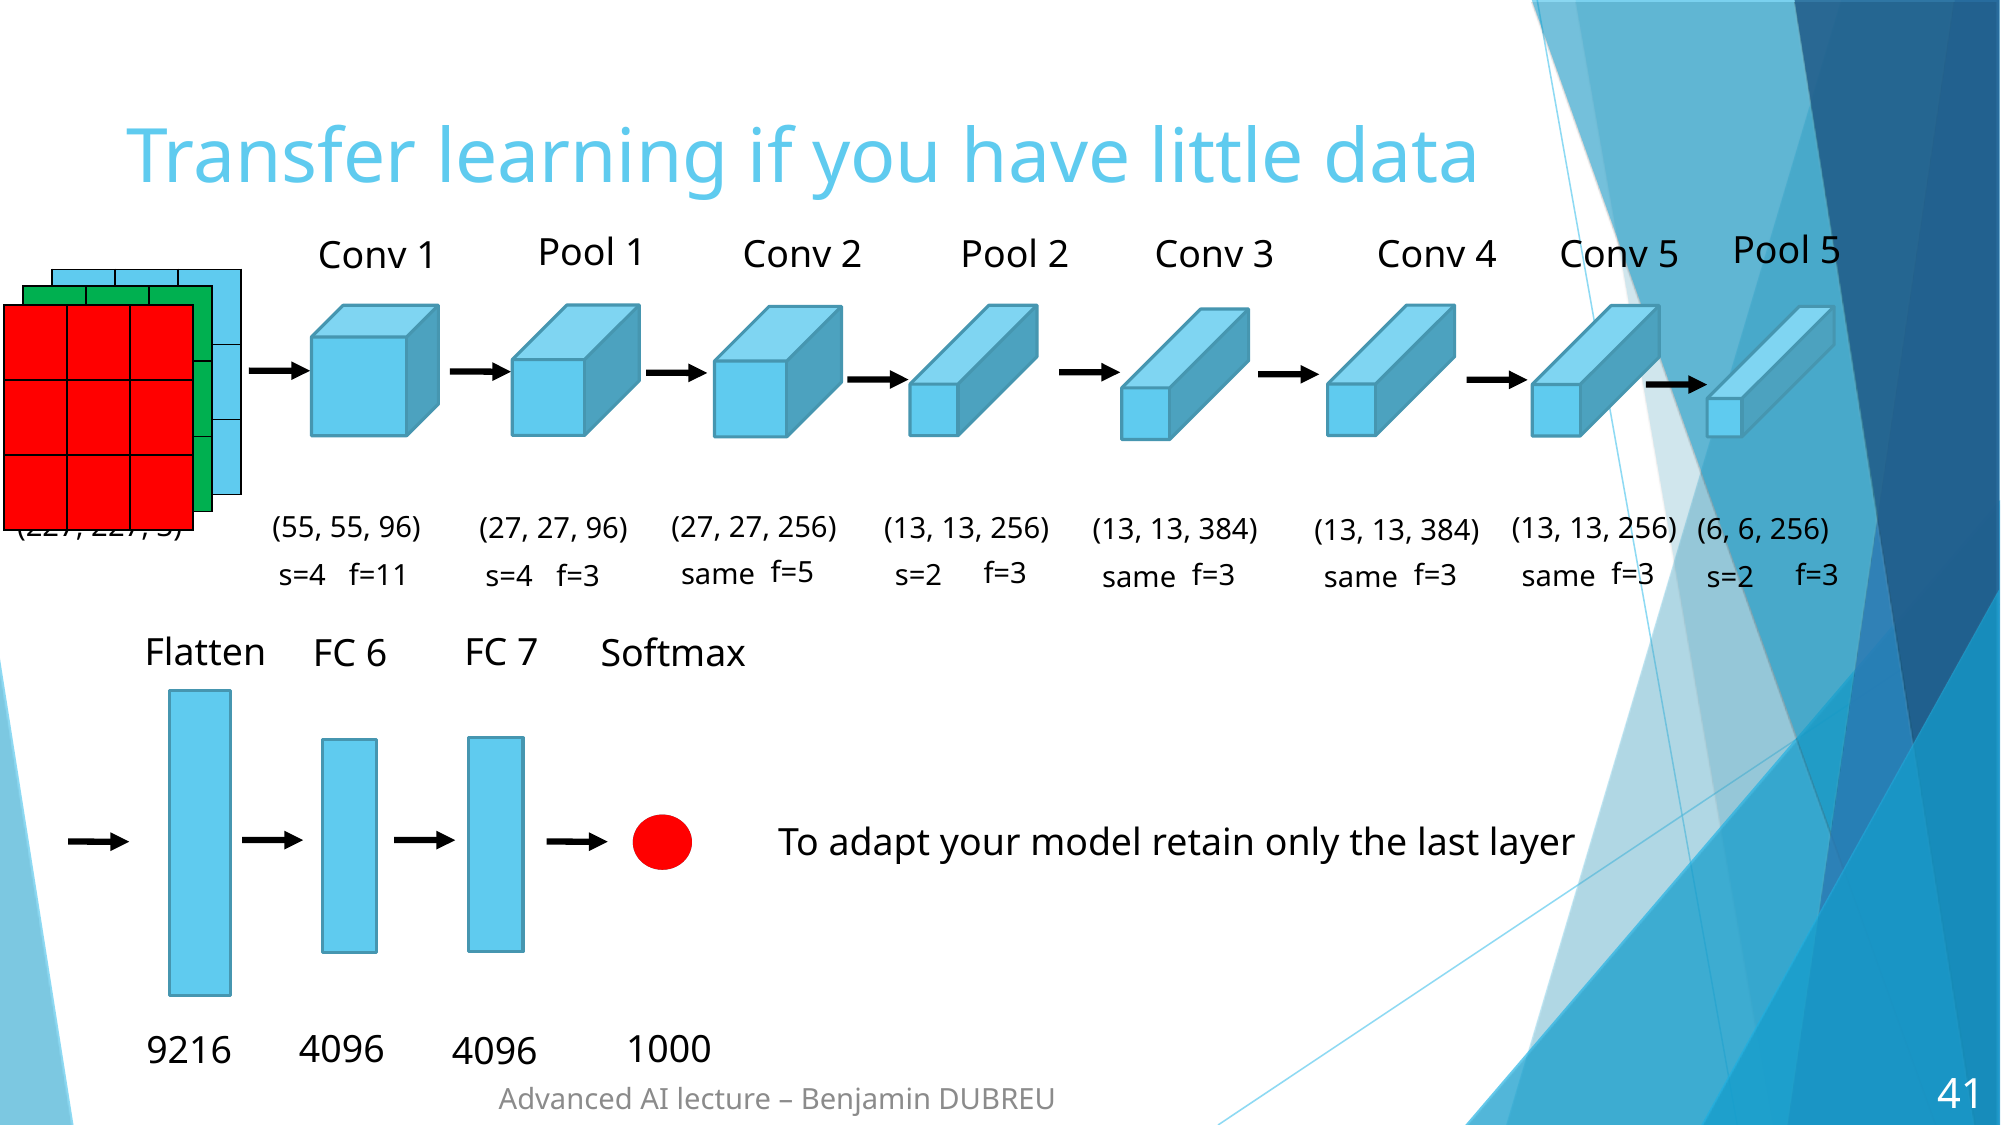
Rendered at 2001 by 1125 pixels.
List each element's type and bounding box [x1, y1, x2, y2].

text_box [1362, 222, 1512, 283]
table_cell [5, 381, 66, 454]
text_box [910, 306, 1038, 436]
table_header [179, 270, 240, 344]
table_cell [213, 345, 240, 419]
slide_number [1887, 1065, 2000, 1125]
text_box [1532, 306, 1660, 437]
text_box [468, 737, 523, 952]
text_box [763, 810, 1592, 871]
table_header [53, 270, 114, 285]
text_box [656, 500, 852, 599]
text_box [449, 620, 554, 680]
table_cell [213, 420, 240, 494]
table_cell [68, 456, 129, 529]
text_box [945, 222, 1085, 283]
text_box [284, 1017, 400, 1078]
table_cell [131, 381, 192, 454]
text_box [298, 621, 403, 682]
text_box [437, 1019, 553, 1080]
table_cell [194, 362, 211, 436]
text_box [1707, 307, 1835, 437]
footer [483, 1067, 1517, 1125]
text_box [1139, 222, 1290, 283]
text_box [322, 739, 377, 953]
text_box [1328, 306, 1455, 436]
text_box [1077, 503, 1273, 601]
table_header [131, 306, 192, 379]
table_cell [131, 456, 192, 529]
text_box [131, 1018, 247, 1079]
text_box [715, 307, 842, 437]
text_box [1299, 503, 1495, 602]
text_box [728, 222, 878, 283]
table_header [24, 287, 85, 304]
text_box [1497, 502, 1854, 601]
title [111, 99, 1522, 317]
text_box [311, 306, 439, 436]
table_header [5, 306, 66, 379]
table_header [116, 270, 177, 285]
text_box [257, 500, 436, 599]
text_box [169, 690, 231, 996]
table_header [87, 287, 148, 304]
text_box [129, 620, 282, 680]
text_box [303, 223, 453, 283]
table_header [150, 287, 211, 360]
text_box [1122, 310, 1249, 440]
table_cell [68, 381, 129, 454]
text_box [869, 501, 1065, 599]
text_box [2, 499, 198, 550]
text_box [464, 501, 643, 600]
text_box [1717, 218, 1857, 279]
text_box [634, 816, 691, 869]
table_cell [5, 456, 66, 529]
table_cell [194, 437, 211, 511]
text_box [522, 220, 662, 281]
text_box [611, 1018, 727, 1078]
text_box [585, 621, 761, 682]
table_header [68, 306, 129, 379]
text_box [512, 306, 640, 436]
text_box [1544, 222, 1695, 283]
